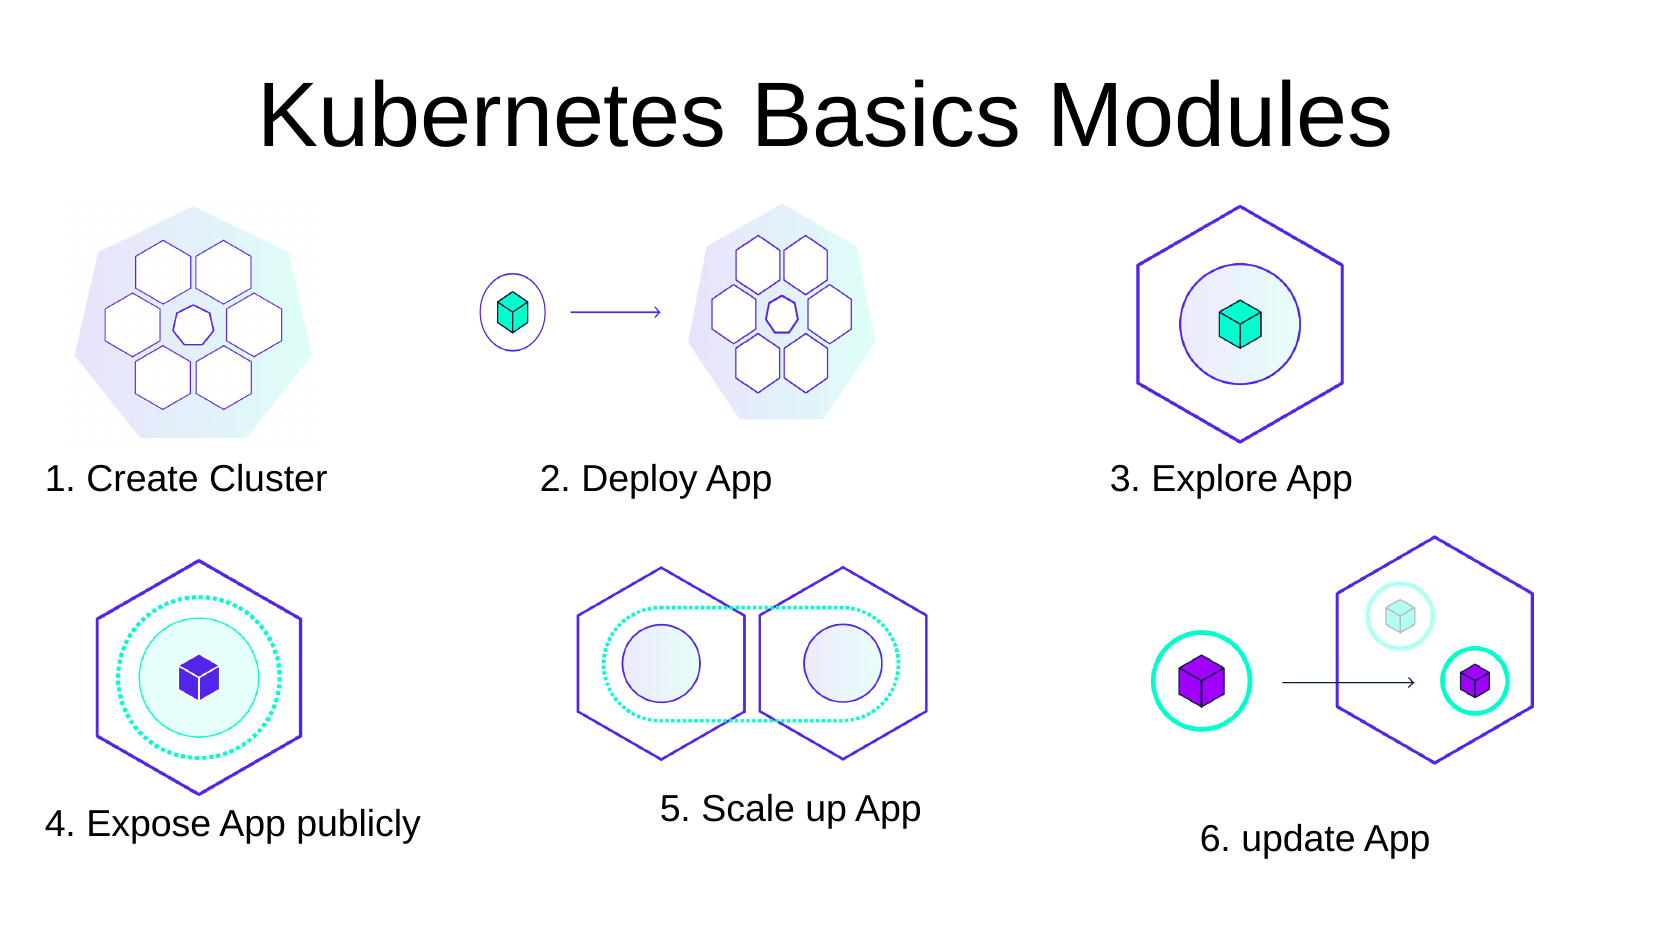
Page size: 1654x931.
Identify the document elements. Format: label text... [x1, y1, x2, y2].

text_box 6. update App [1185, 810, 1501, 901]
picture [435, 185, 901, 466]
text_box 4. Expose App publicly [30, 795, 451, 886]
picture [51, 535, 331, 795]
picture [1110, 524, 1561, 789]
picture [60, 194, 321, 450]
text_box 1. Create Cluster [30, 450, 346, 541]
picture [1095, 187, 1366, 450]
picture [540, 540, 974, 781]
text_box 5. Scale up App [645, 780, 961, 871]
text_box 3. Explore App [1095, 450, 1411, 541]
title Kubernetes Basics Modules [82, 37, 1571, 193]
text_box 2. Deploy App [525, 450, 841, 541]
